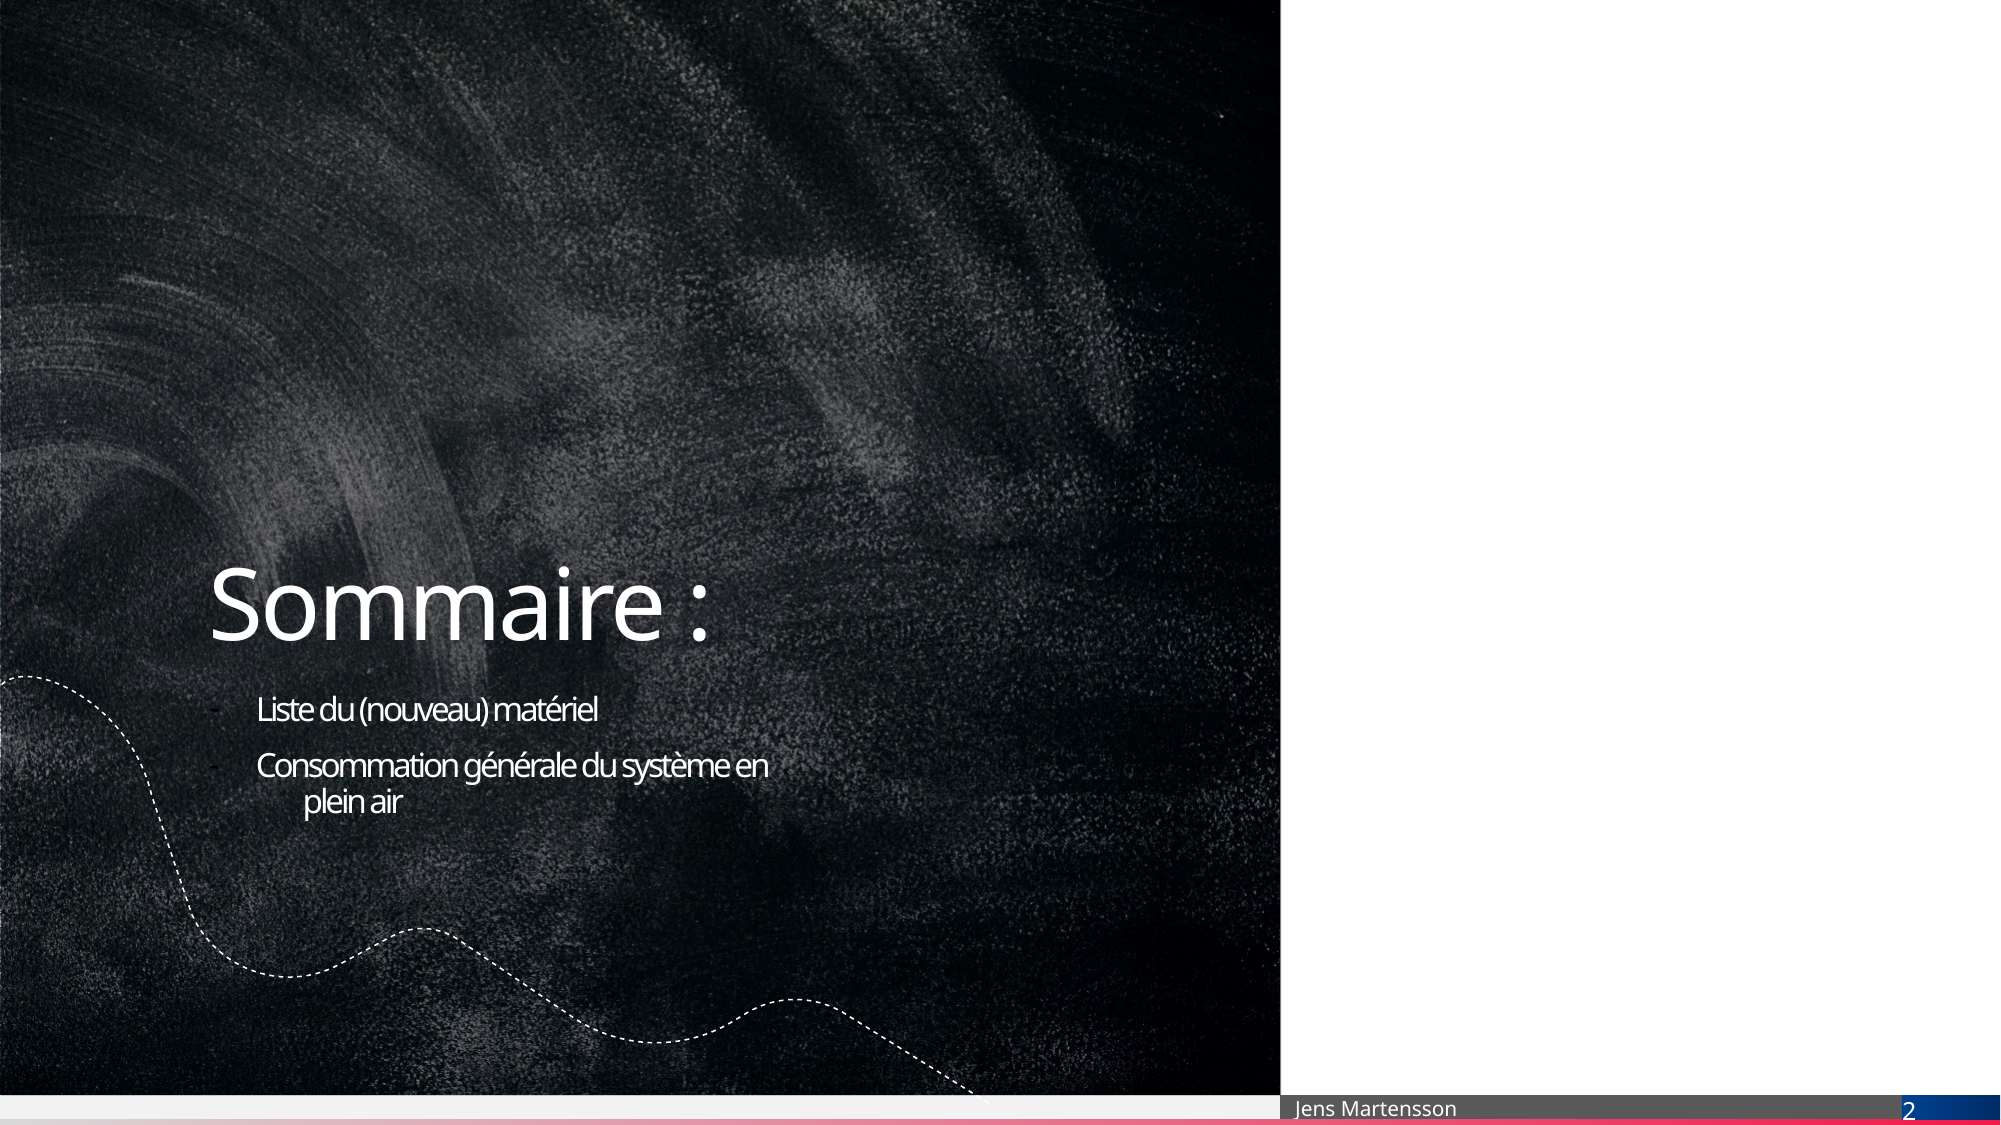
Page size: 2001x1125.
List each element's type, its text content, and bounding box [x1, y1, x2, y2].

picture [0, 0, 1280, 1095]
subtitle Liste du (nouveau) matériel Consommation générale du système en plein air [208, 692, 826, 811]
title Sommaire : [208, 407, 826, 661]
text_box <numéro> [1901, 1095, 2000, 1120]
